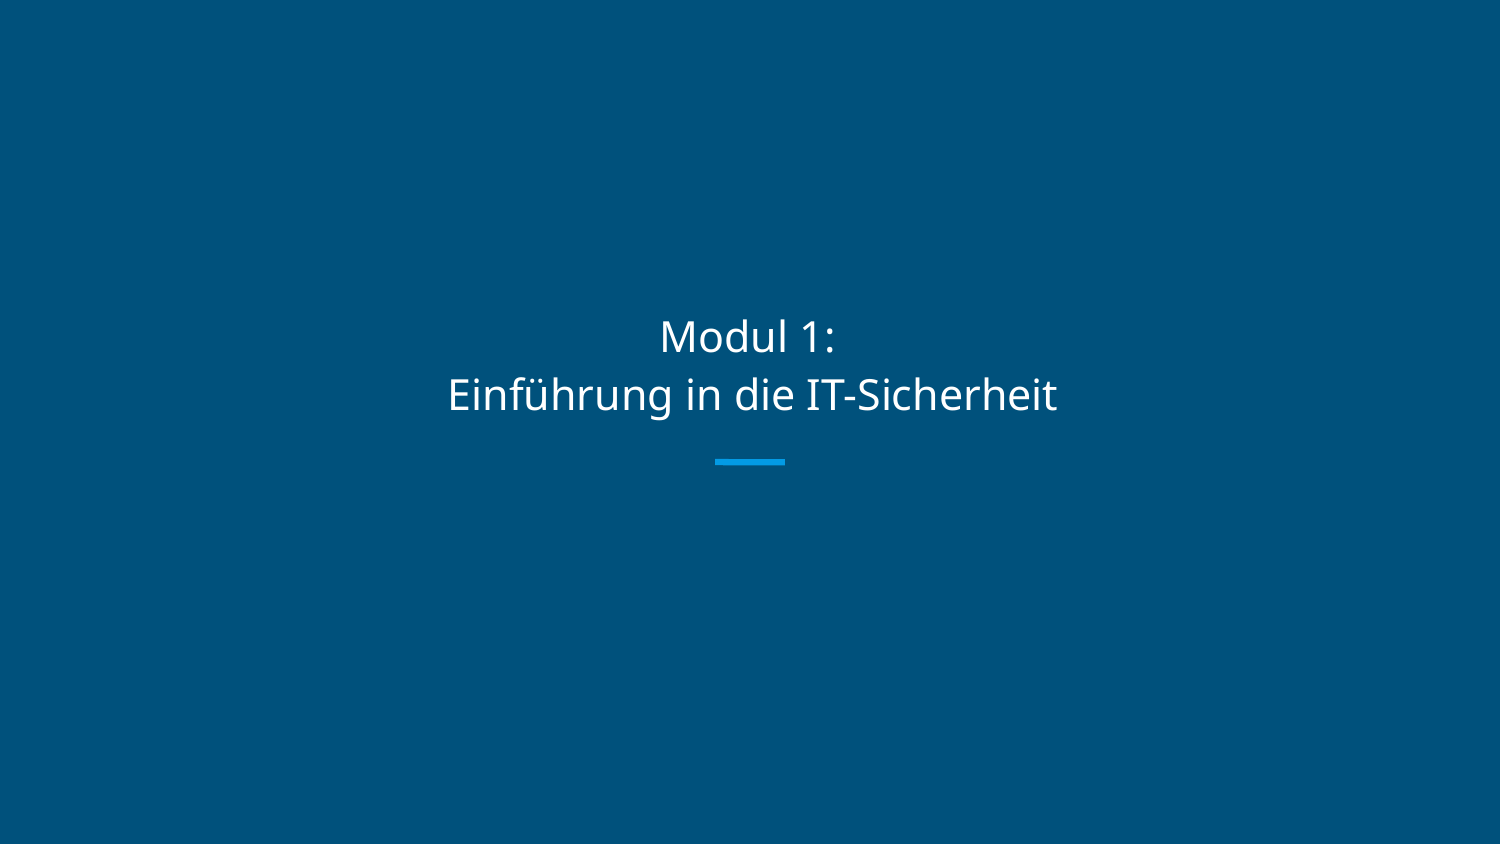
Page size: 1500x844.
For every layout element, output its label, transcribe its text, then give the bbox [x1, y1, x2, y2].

title Modul 1: Einführung in die IT-Sicherheit [78, 289, 1428, 439]
